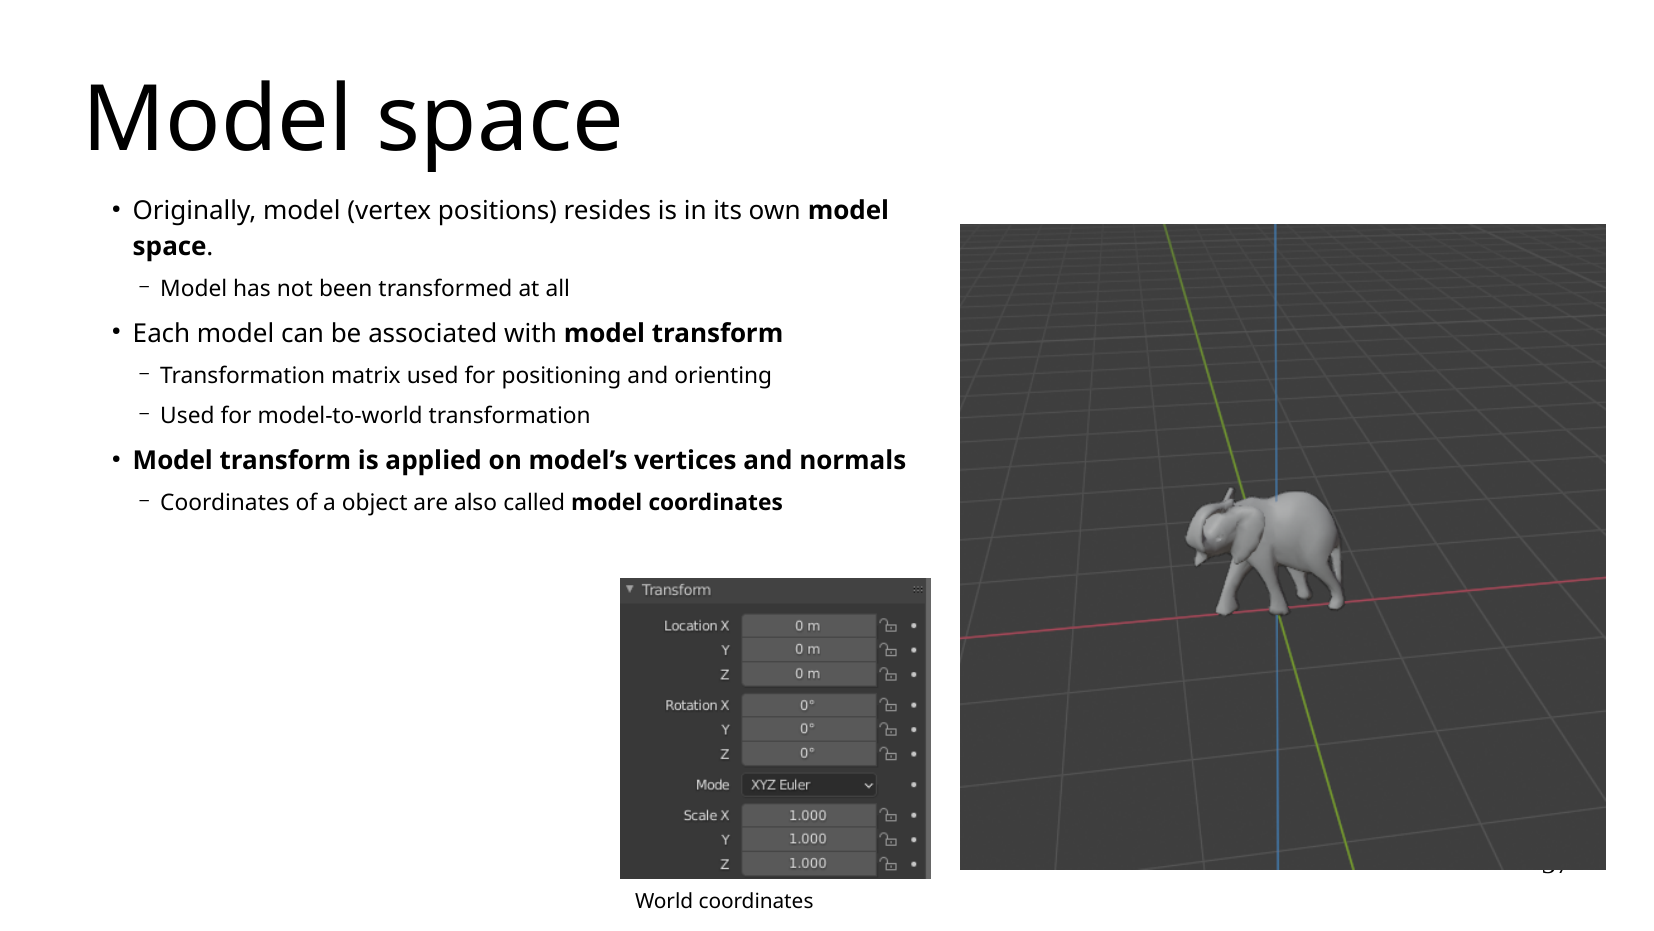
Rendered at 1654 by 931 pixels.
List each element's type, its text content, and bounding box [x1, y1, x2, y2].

picture [960, 224, 1606, 871]
text_box World coordinates [620, 878, 831, 931]
picture [620, 578, 931, 879]
list Originally, model (vertex positions) resides is in its own model space. Model has not been transformed at all Each model can be associated with model transform Transformation matrix used for positioning and orienting Used for model-to-world transformation Model transform is applied on model’s vertices and normals Coordinates of a object are also called model coordinates [105, 192, 916, 556]
title Model space [82, 37, 1571, 193]
